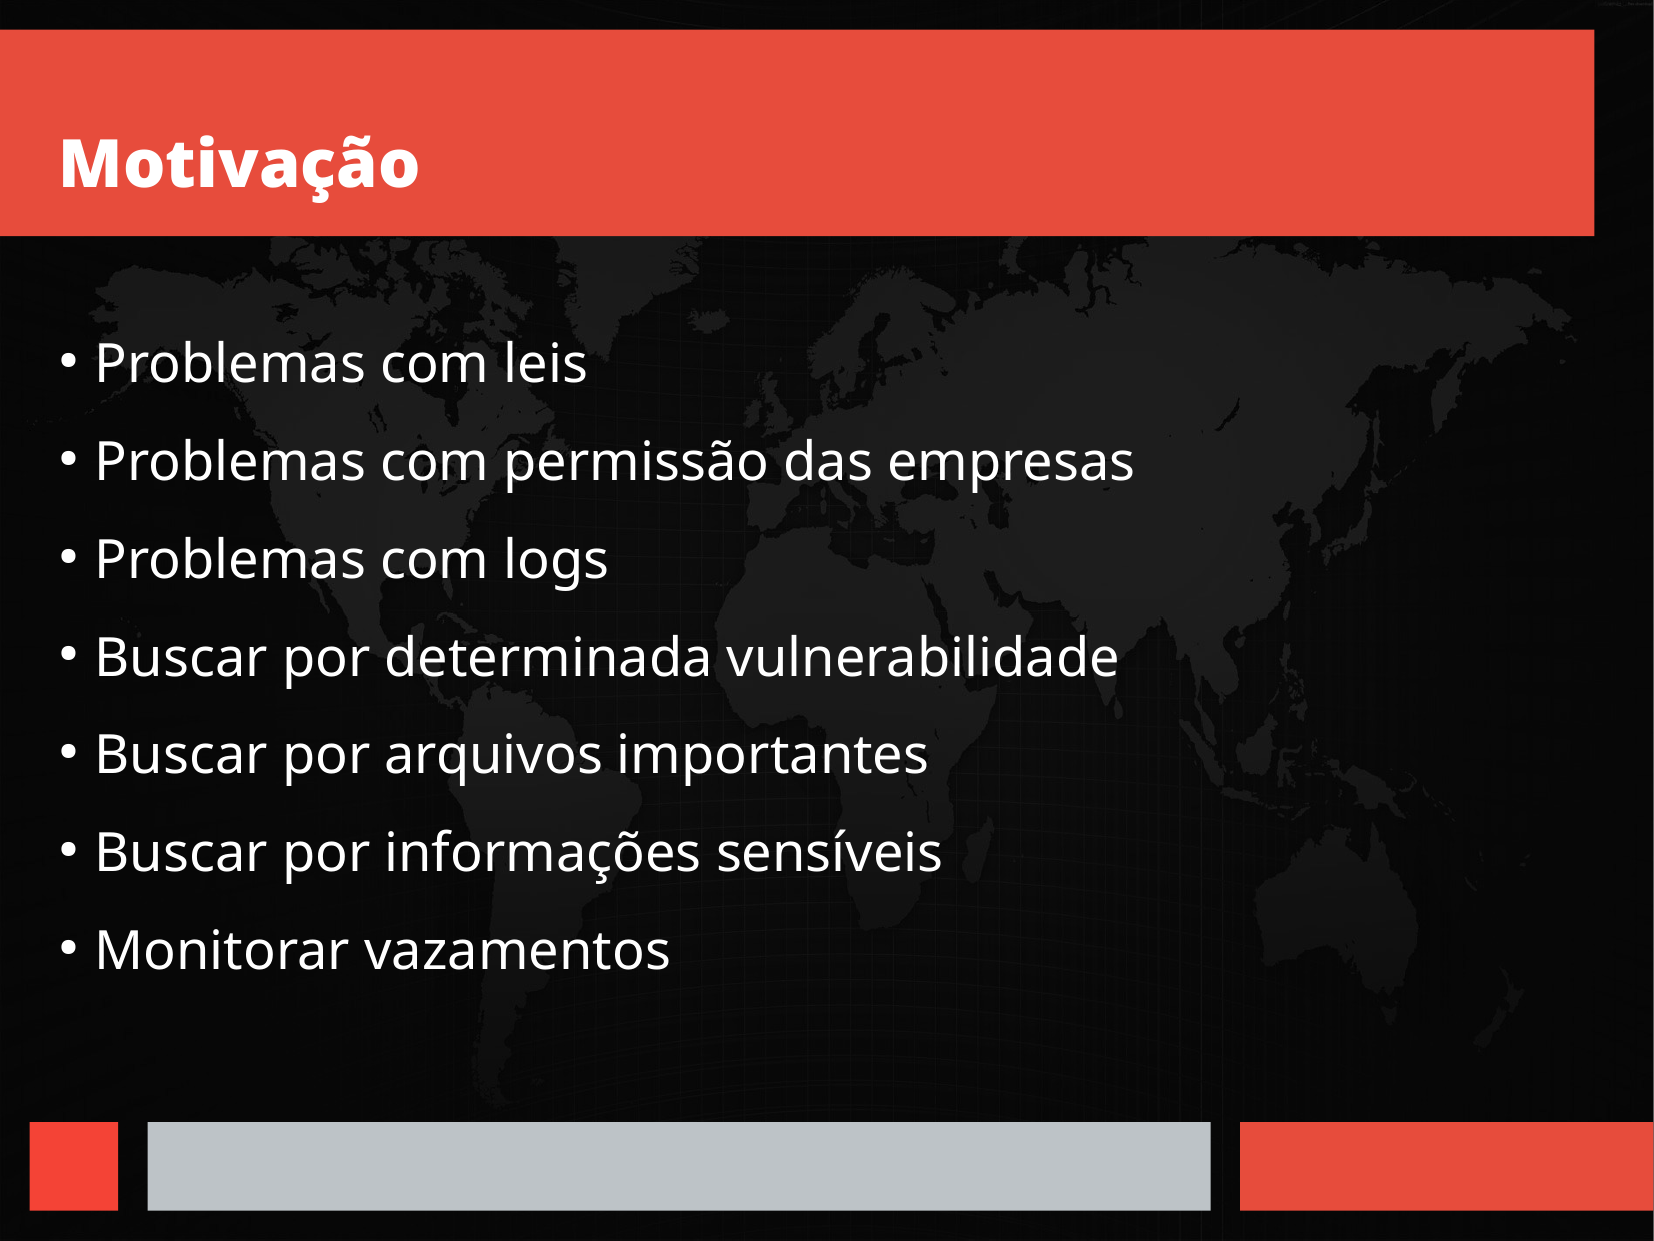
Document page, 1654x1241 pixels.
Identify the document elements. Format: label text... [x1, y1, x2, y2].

list Problemas com leis Problemas com permissão das empresas Problemas com logs Buscar por determinada vulnerabilidade Buscar por arquivos importantes Buscar por informações sensíveis Monitorar vazamentos [59, 324, 1565, 1093]
title Motivação [59, 59, 1595, 207]
picture [0, 0, 1654, 1241]
